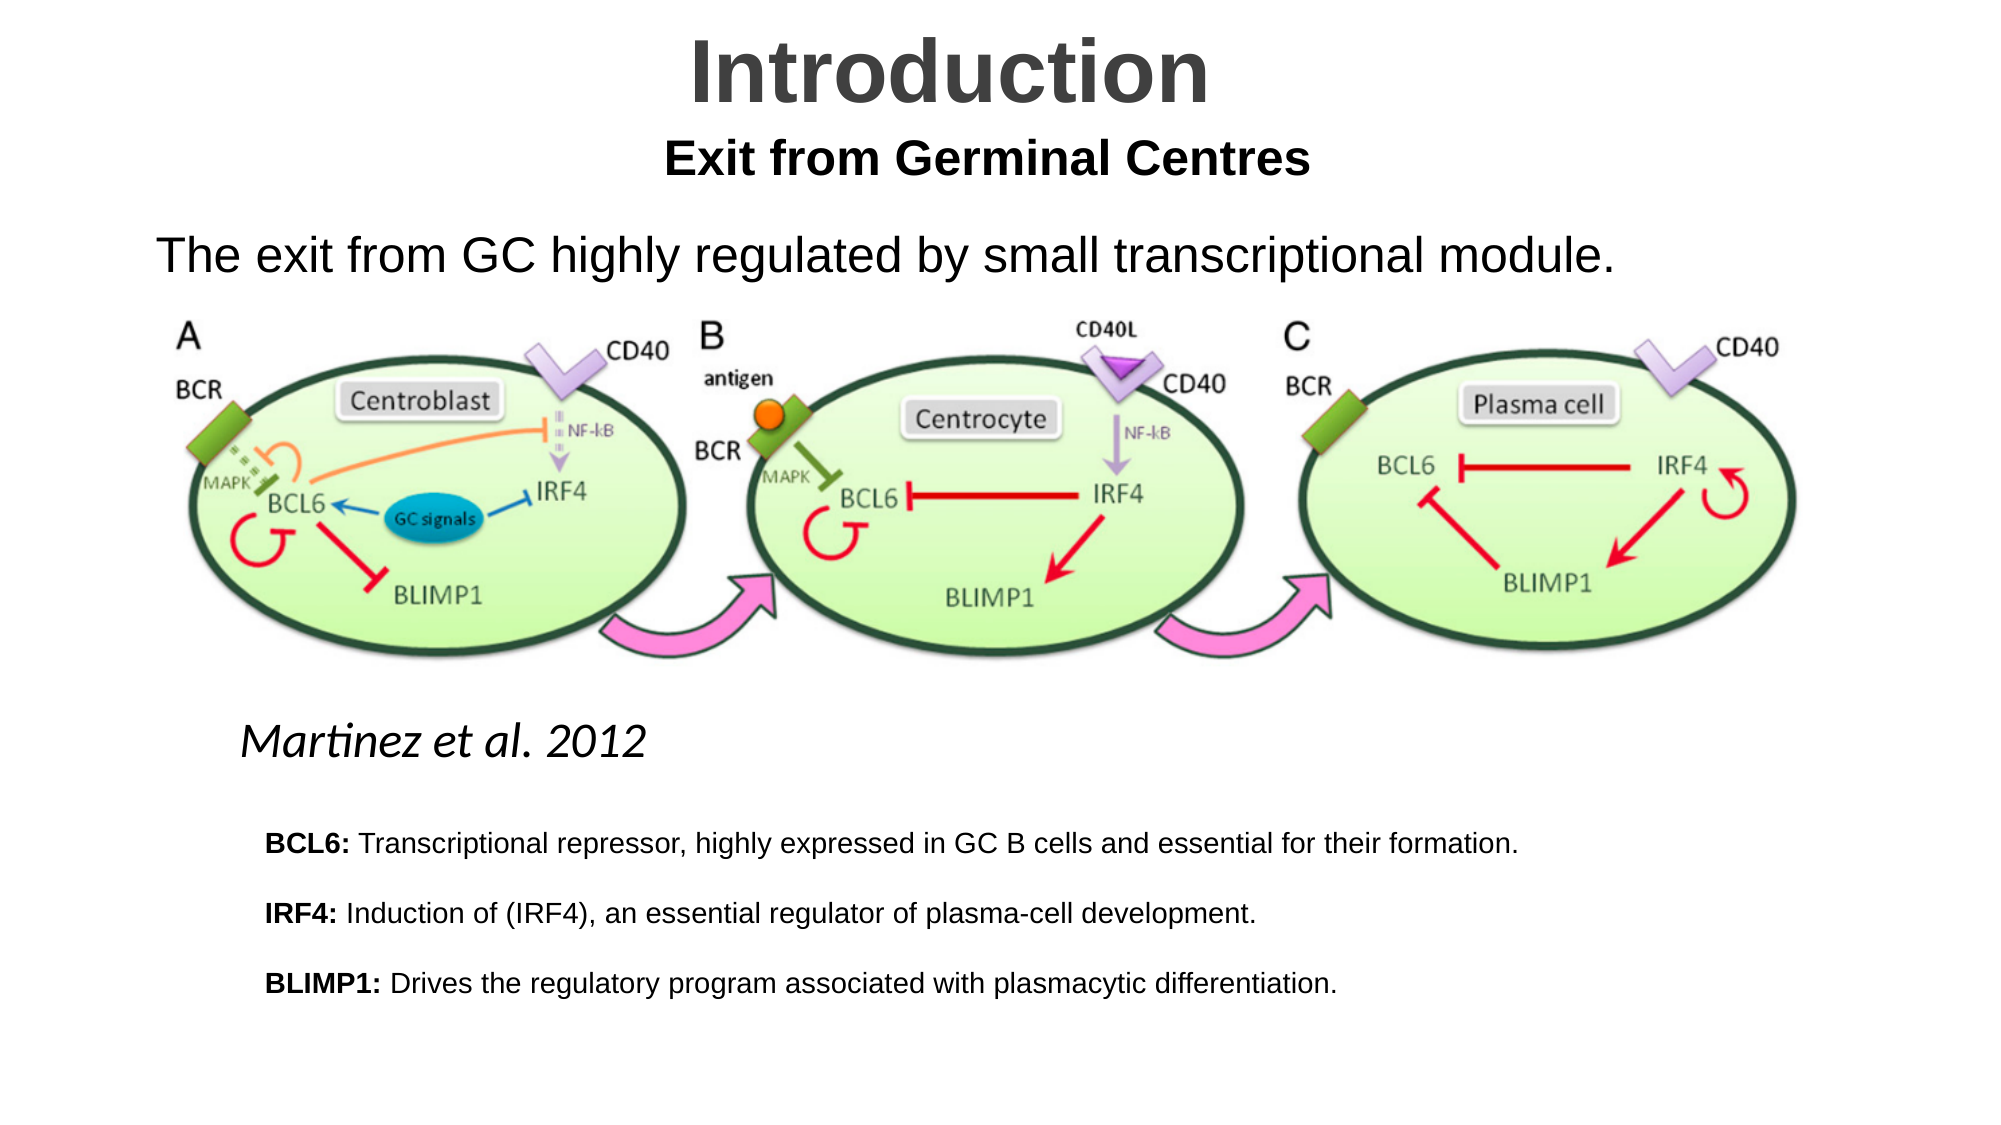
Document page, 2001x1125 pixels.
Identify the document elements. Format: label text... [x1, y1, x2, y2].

picture [131, 267, 1868, 688]
text_box Introduction [669, 9, 1335, 105]
text_box BCL6: Transcriptional repressor, highly expressed in GC B cells and essential for their formation. IRF4: Induction of (IRF4), an essential regulator of plasma-cell development. BLIMP1: Drives the regulatory program associated with plasmacytic differentiation. [244, 769, 1695, 1076]
text_box Martinez et al. 2012 [219, 687, 1120, 743]
text_box Exit from Germinal Centres [643, 105, 1544, 203]
text_box The exit from GC highly regulated by small transcriptional module. [107, 215, 1757, 290]
